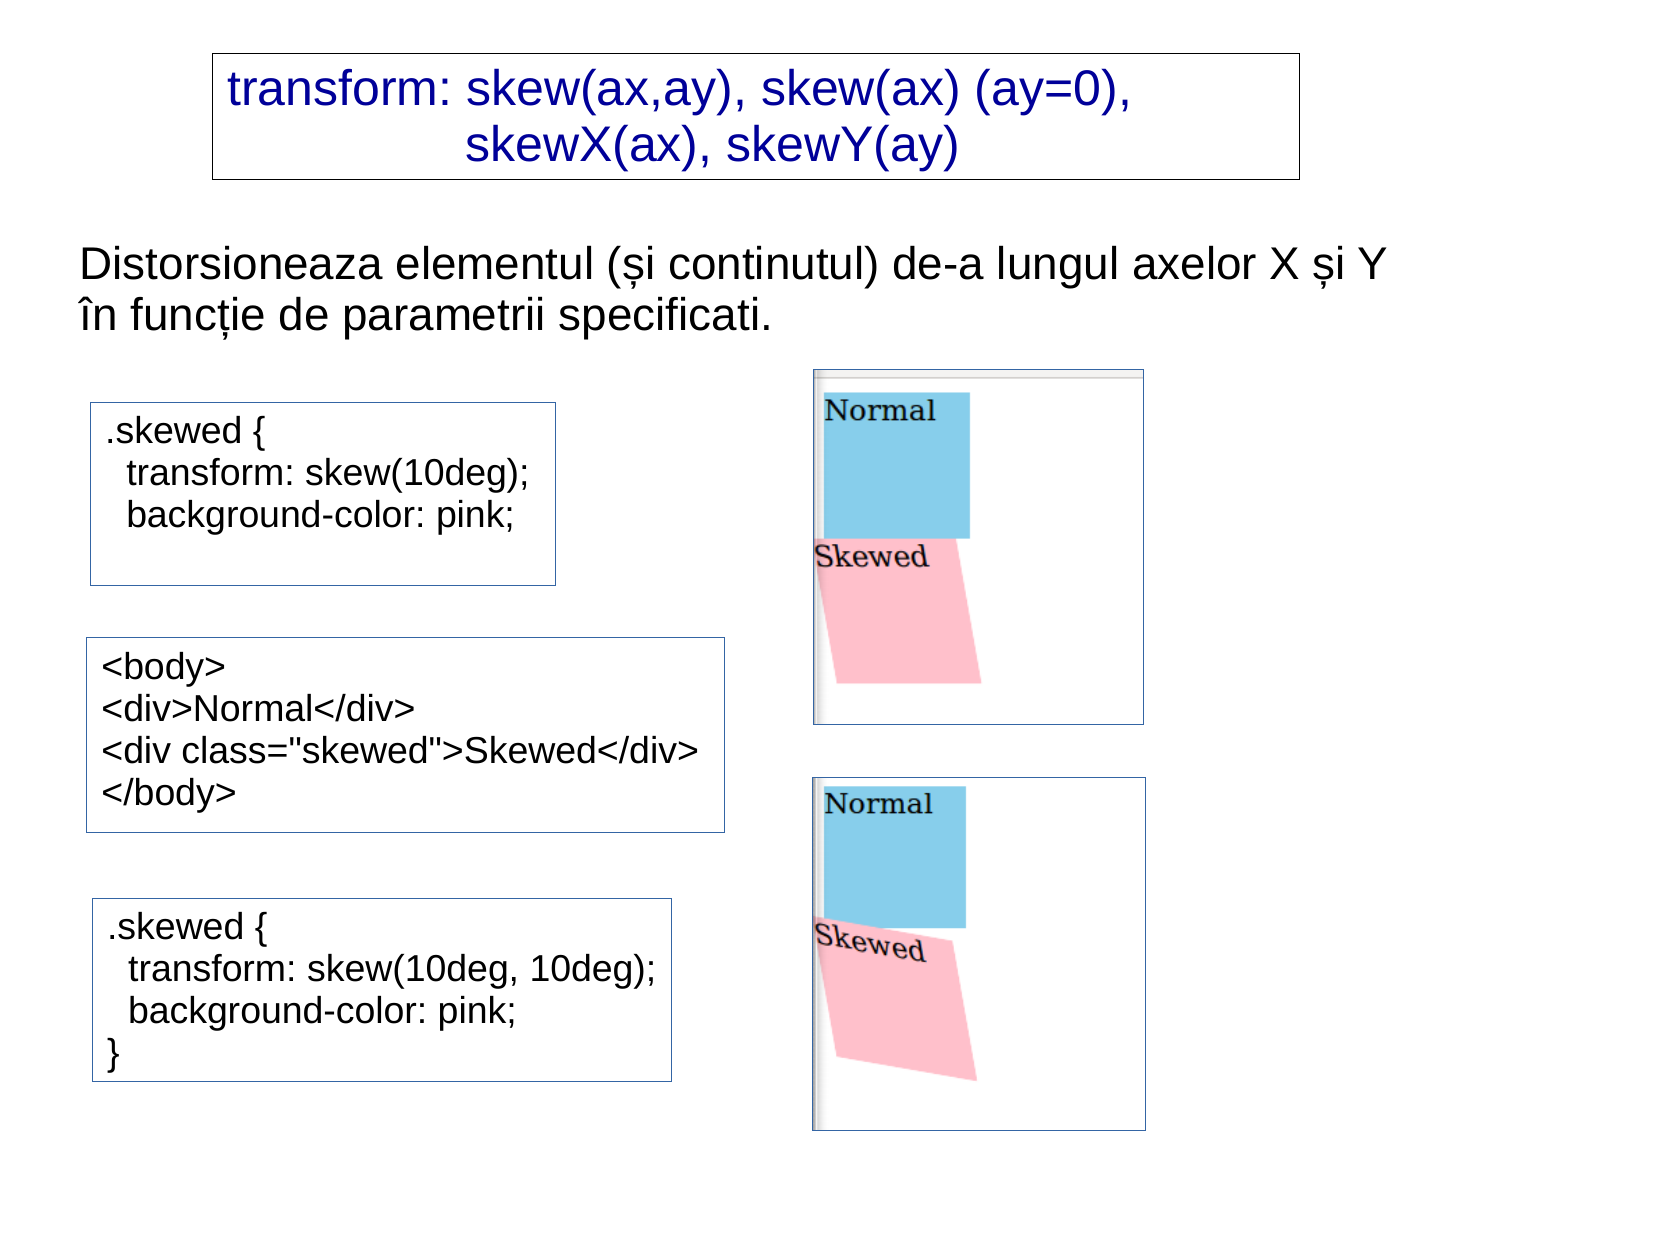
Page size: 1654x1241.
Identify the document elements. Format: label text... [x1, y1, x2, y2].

text_box transform: skew(ax,ay), skew(ax) (ay=0), skewX(ax), skewY(ay) [212, 53, 1300, 180]
text_box .skewed { transform: skew(10deg); background-color: pink; [90, 402, 556, 586]
text_box <body> <div>Normal</div> <div class="skewed">Skewed</div> </body> [86, 637, 725, 833]
text_box .skewed { transform: skew(10deg, 10deg); background-color: pink; } [92, 898, 672, 1082]
text_box Distorsioneaza elementul (și continutul) de-a lungul axelor X și Y în funcție de parametrii specificati. [64, 230, 1405, 502]
picture [812, 777, 1146, 1131]
picture [813, 369, 1144, 725]
